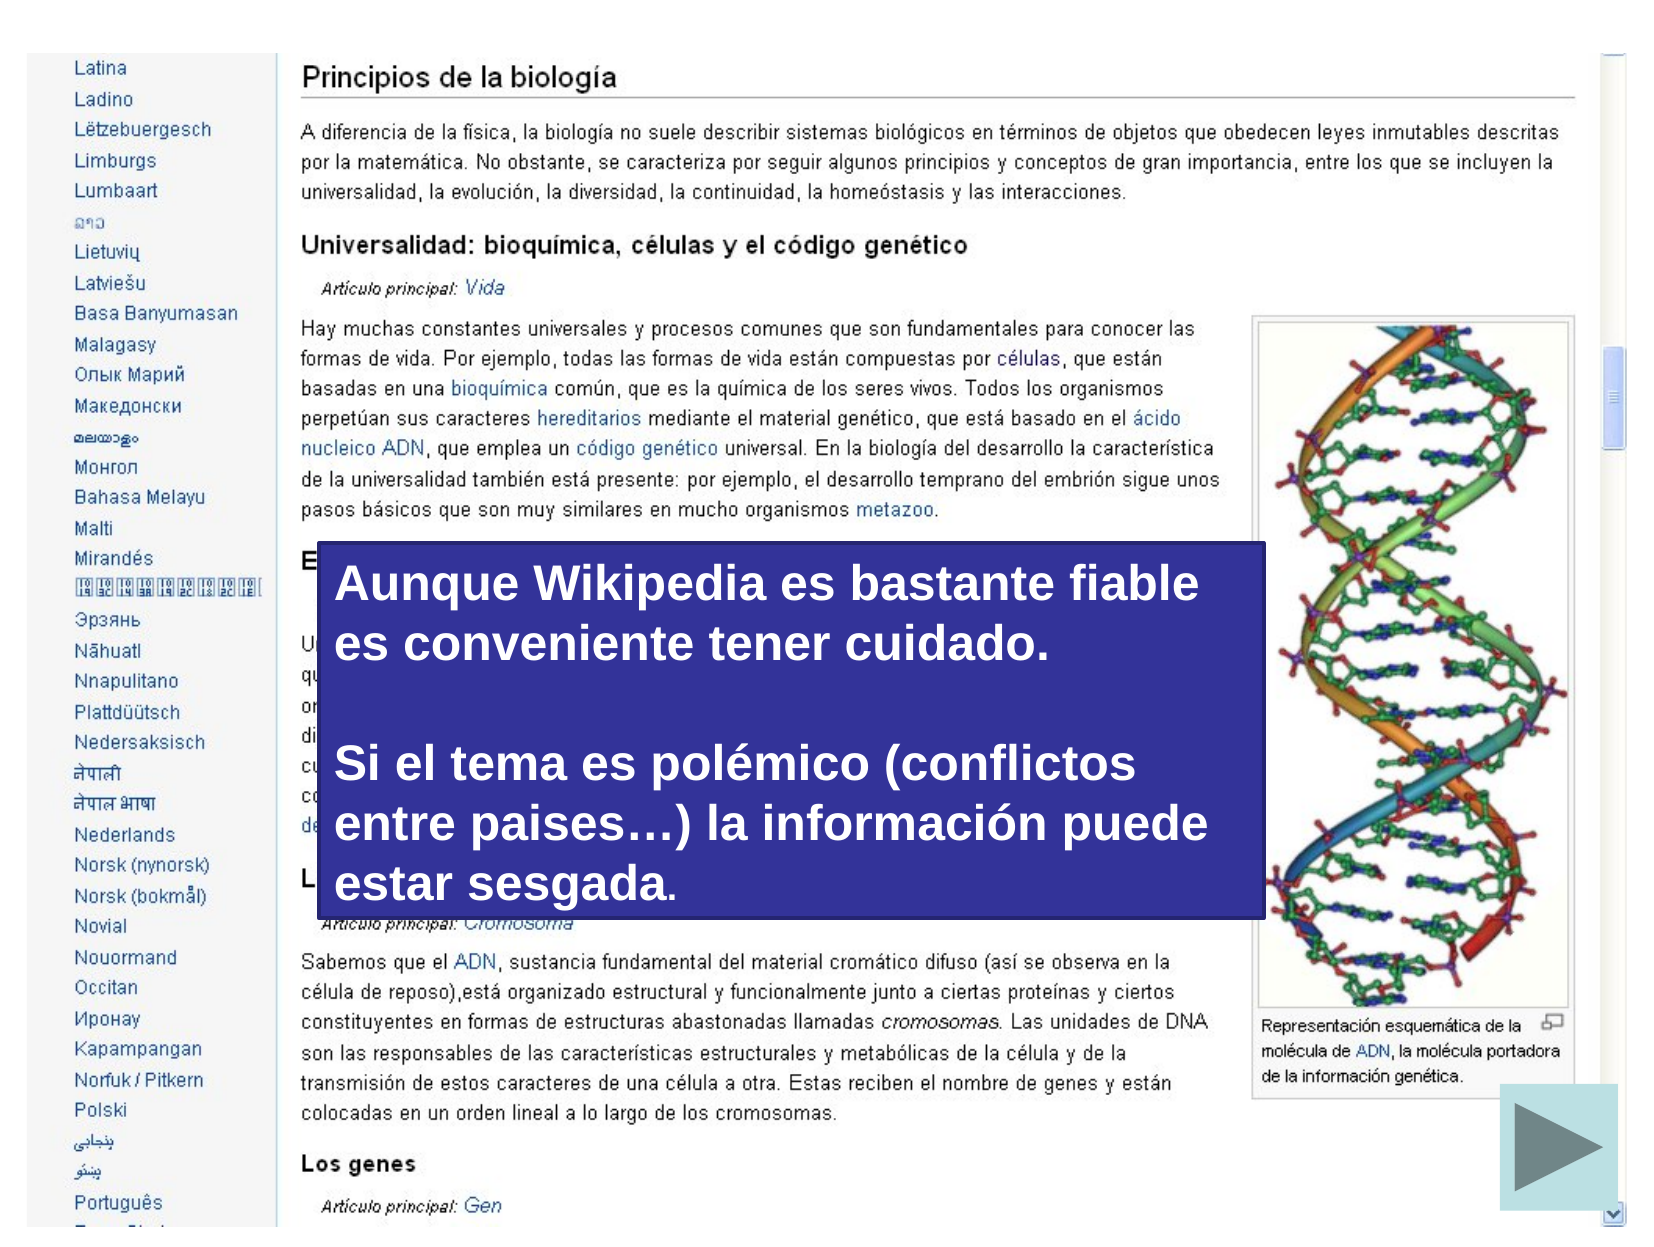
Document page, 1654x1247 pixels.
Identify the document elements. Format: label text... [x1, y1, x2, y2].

text_box [1499, 1083, 1618, 1211]
text_box Aunque Wikipedia es bastante fiable es conveniente tener cuidado. Si el tema es polémico (conflictos entre paises…) la información puede estar sesgada. [318, 543, 1264, 919]
picture [26, 53, 1627, 1227]
